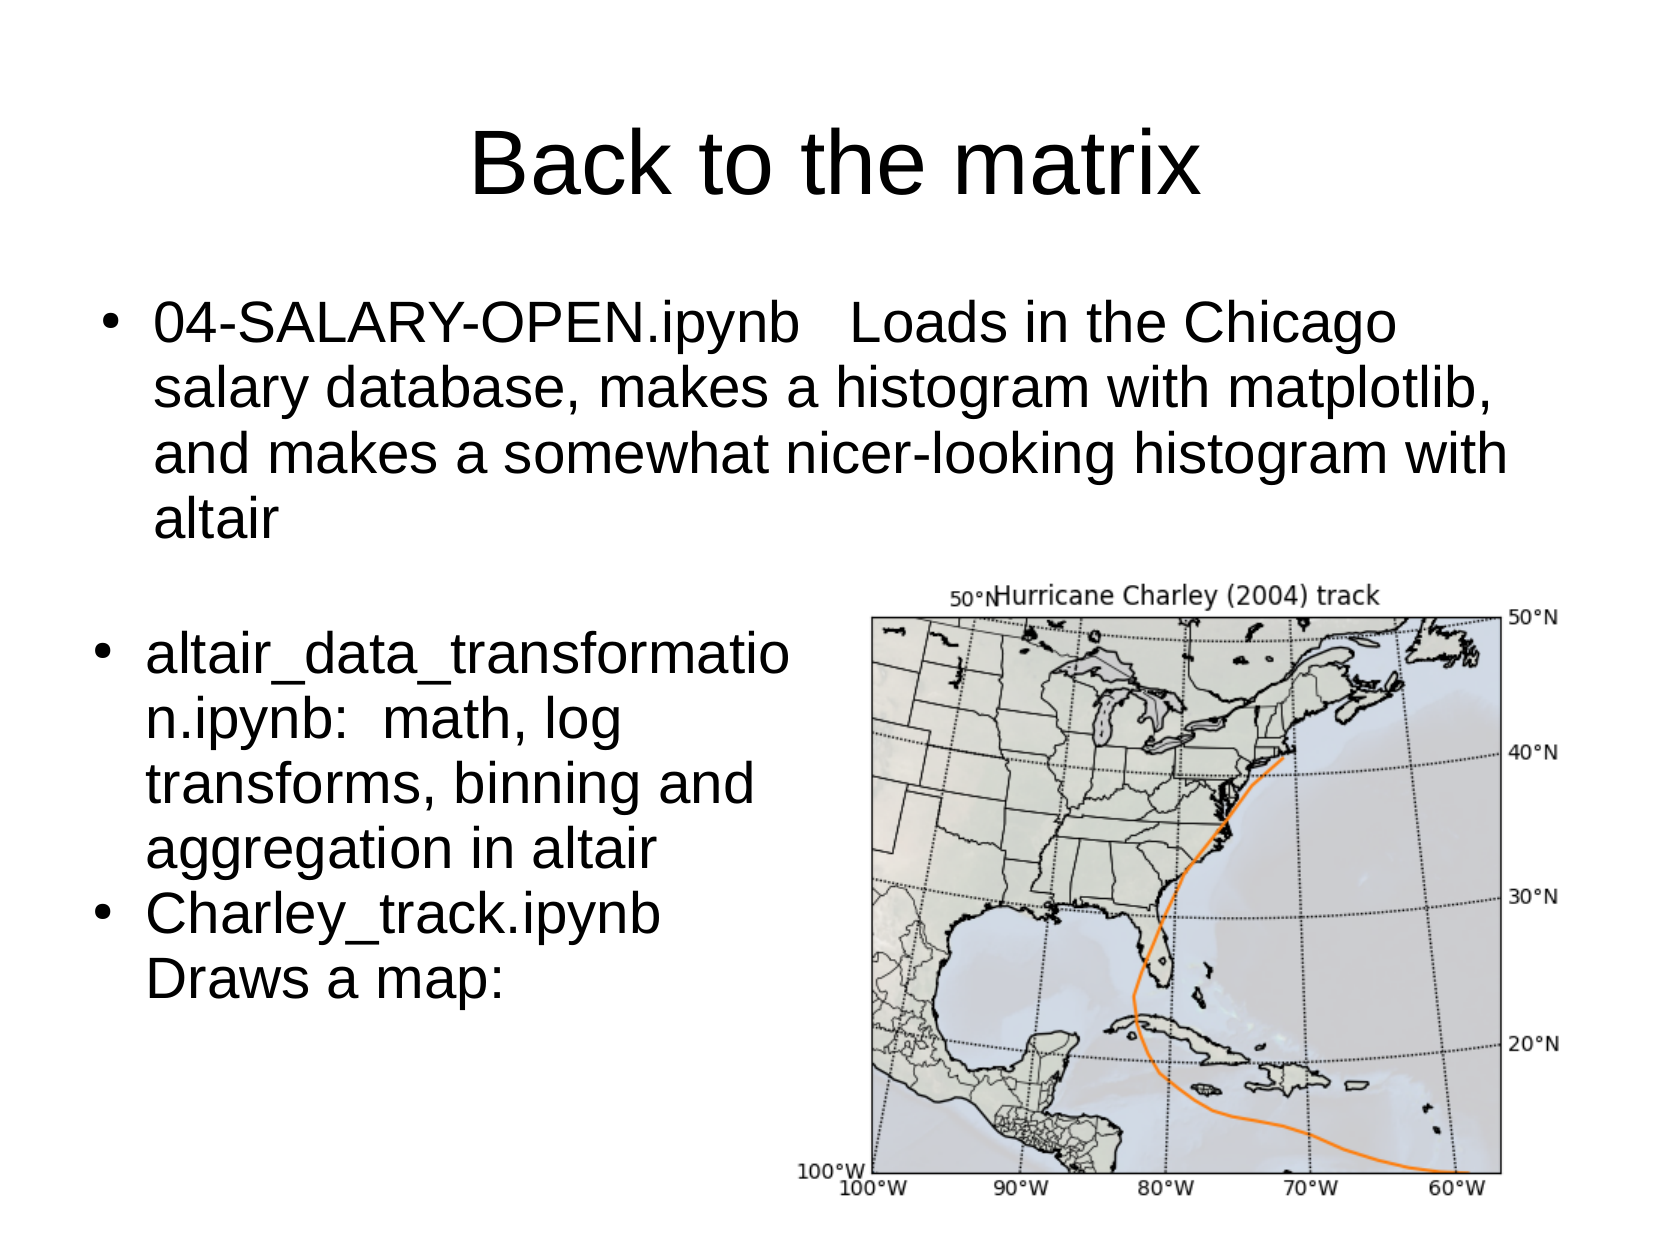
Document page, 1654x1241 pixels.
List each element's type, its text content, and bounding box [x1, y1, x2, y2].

picture [780, 569, 1574, 1215]
text_box Back to the matrix [195, 60, 1478, 266]
text_box altair_data_transformation.ipynb: math, log transforms, binning and aggregation in altair Charley_track.ipynb Draws a map: [60, 612, 811, 1241]
list 04-SALARY-OPEN.ipynb Loads in the Chicago salary database, makes a histogram with matplotlib, and makes a somewhat nicer-looking histogram with altair [82, 290, 1561, 612]
